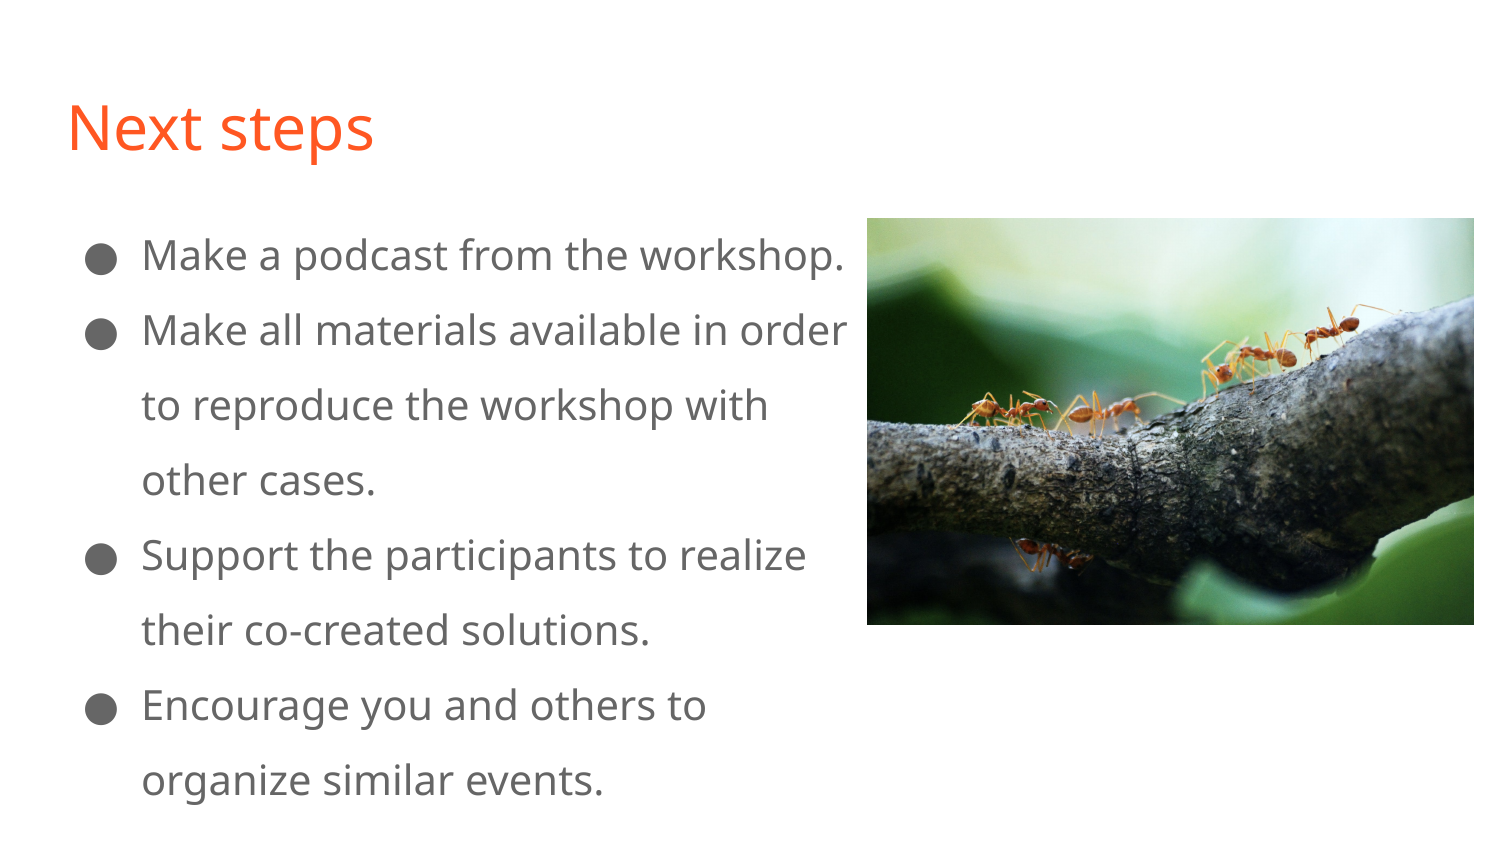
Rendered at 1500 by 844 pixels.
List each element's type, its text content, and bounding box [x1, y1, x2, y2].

list Make a podcast from the workshop. Make all materials available in order to reproduce the workshop with other cases. Support the participants to realize their co-created solutions. Encourage you and others to organize similar events. [51, 189, 868, 810]
picture [867, 218, 1474, 625]
title Next steps [51, 72, 1449, 167]
